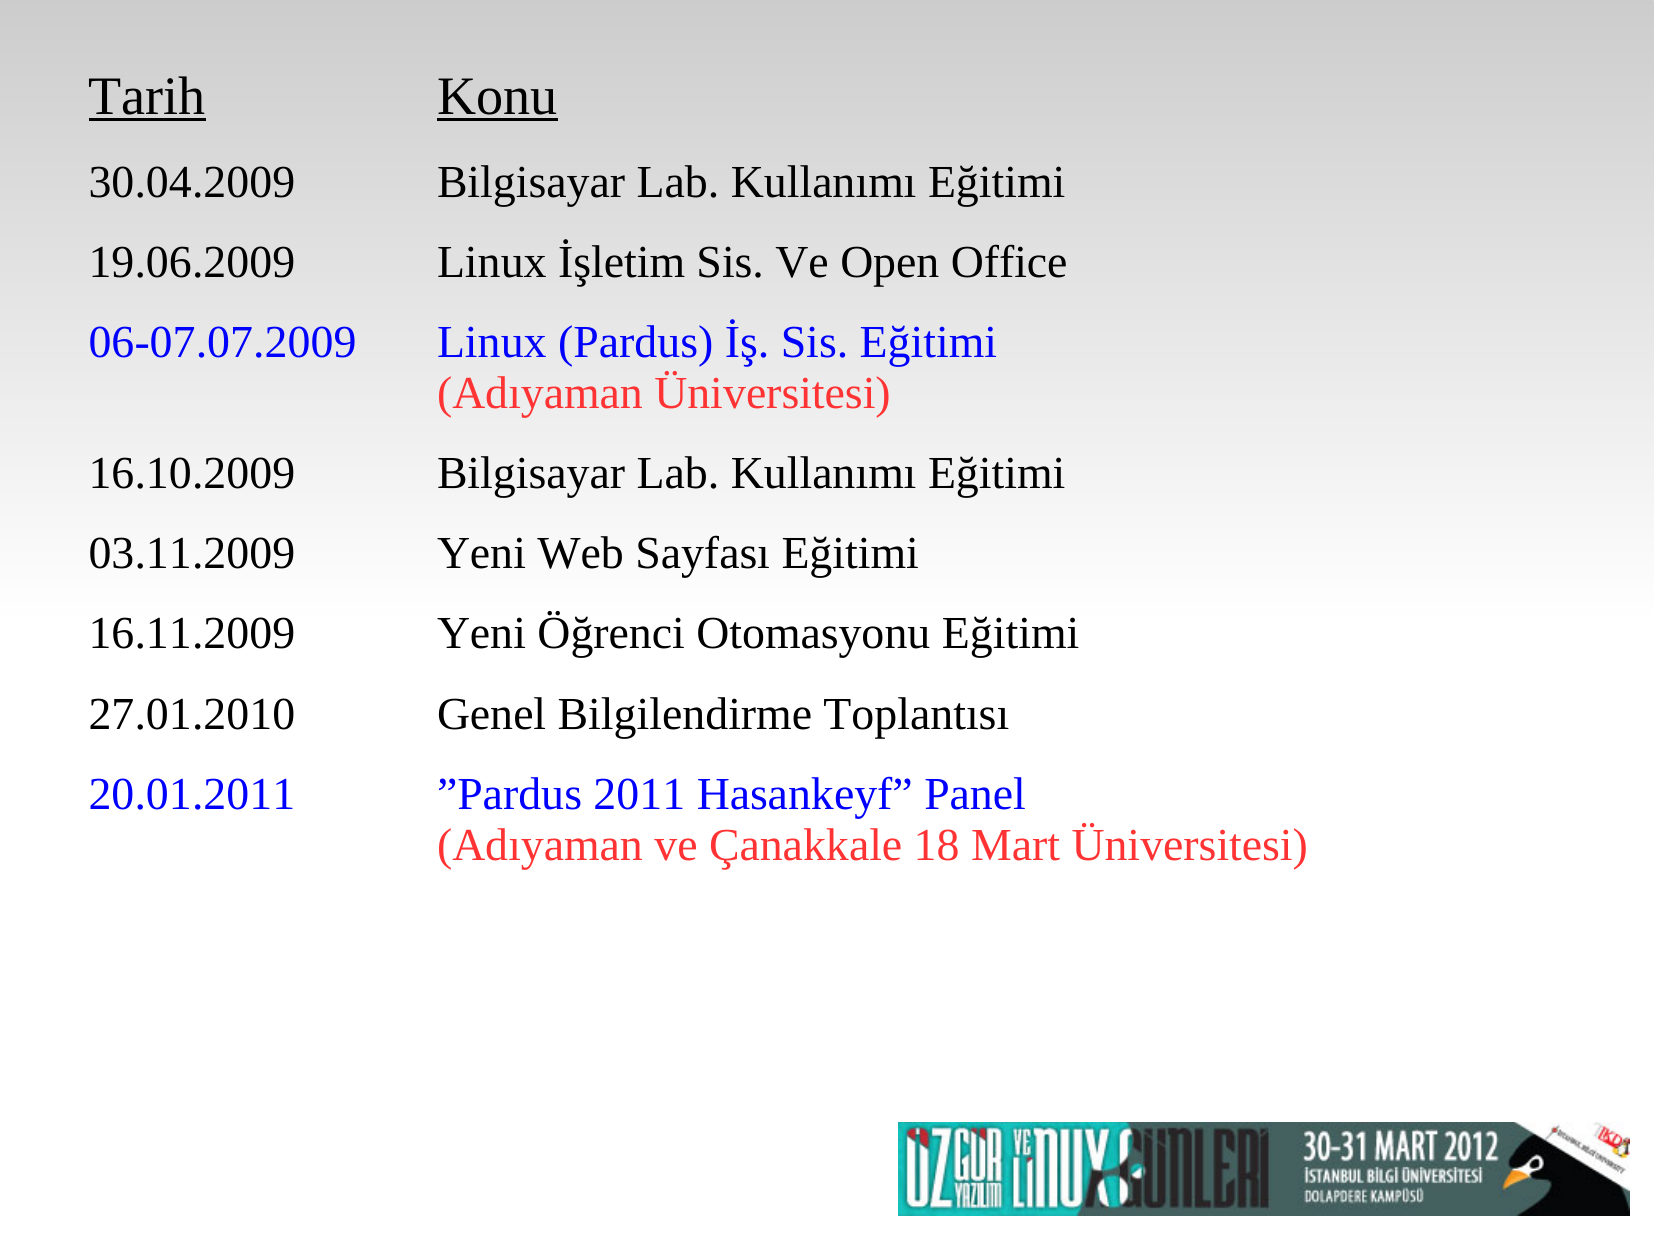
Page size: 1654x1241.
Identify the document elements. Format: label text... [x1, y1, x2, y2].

list Tarih Konu 30.04.2009 Bilgisayar Lab. Kullanımı Eğitimi 19.06.2009 Linux İşletim Sis. Ve Open Office 06-07.07.2009 Linux (Pardus) İş. Sis. Eğitimi (Adıyaman Üniversitesi) 16.10.2009 Bilgisayar Lab. Kullanımı Eğitimi 03.11.2009 Yeni Web Sayfası Eğitimi 16.11.2009 Yeni Öğrenci Otomasyonu Eğitimi 27.01.2010 Genel Bilgilendirme Toplantısı 20.01.2011 ”Pardus 2011 Hasankeyf” Panel (Adıyaman ve Çanakkale 18 Mart Üniversitesi) [70, 66, 1560, 980]
picture [898, 1122, 1630, 1216]
